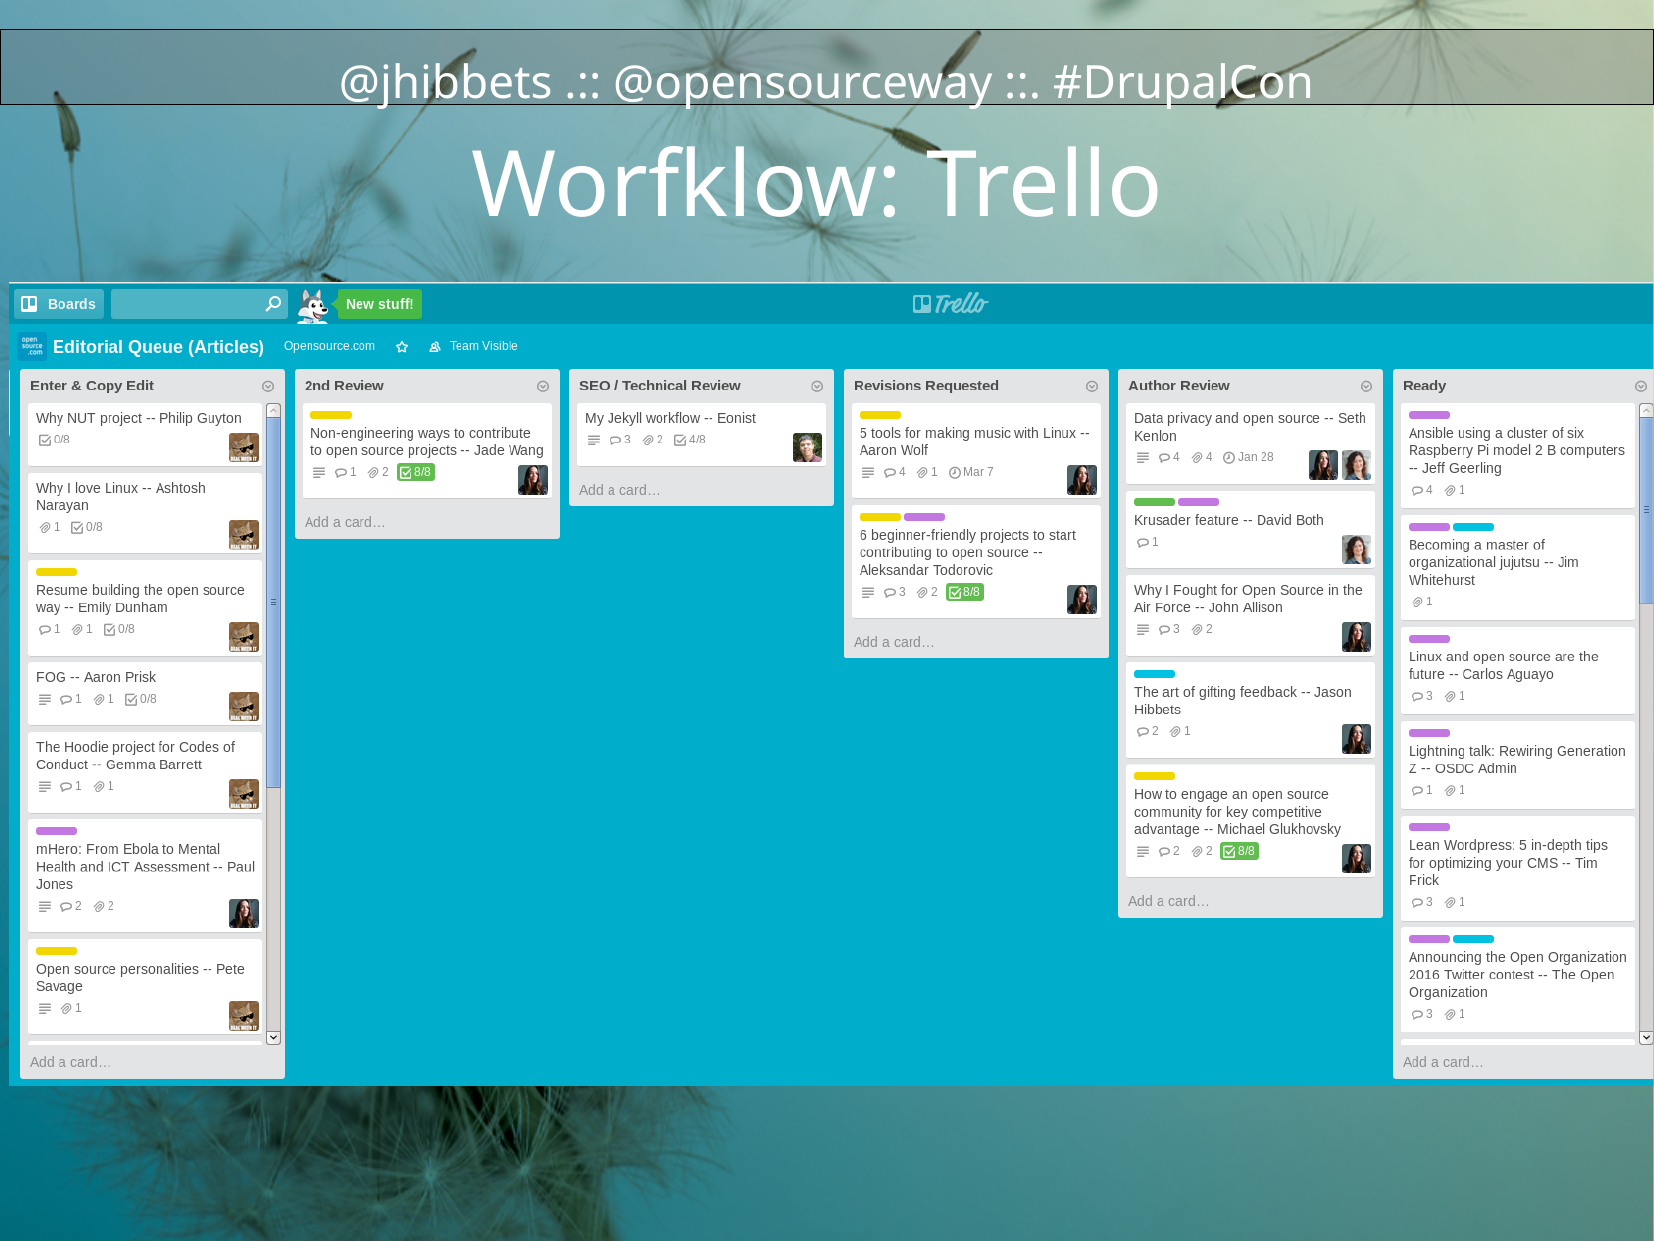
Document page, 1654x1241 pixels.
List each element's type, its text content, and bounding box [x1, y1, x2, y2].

title Worfklow: Trello [30, 77, 1606, 282]
picture [0, 0, 1654, 29]
picture [0, 105, 1654, 1241]
